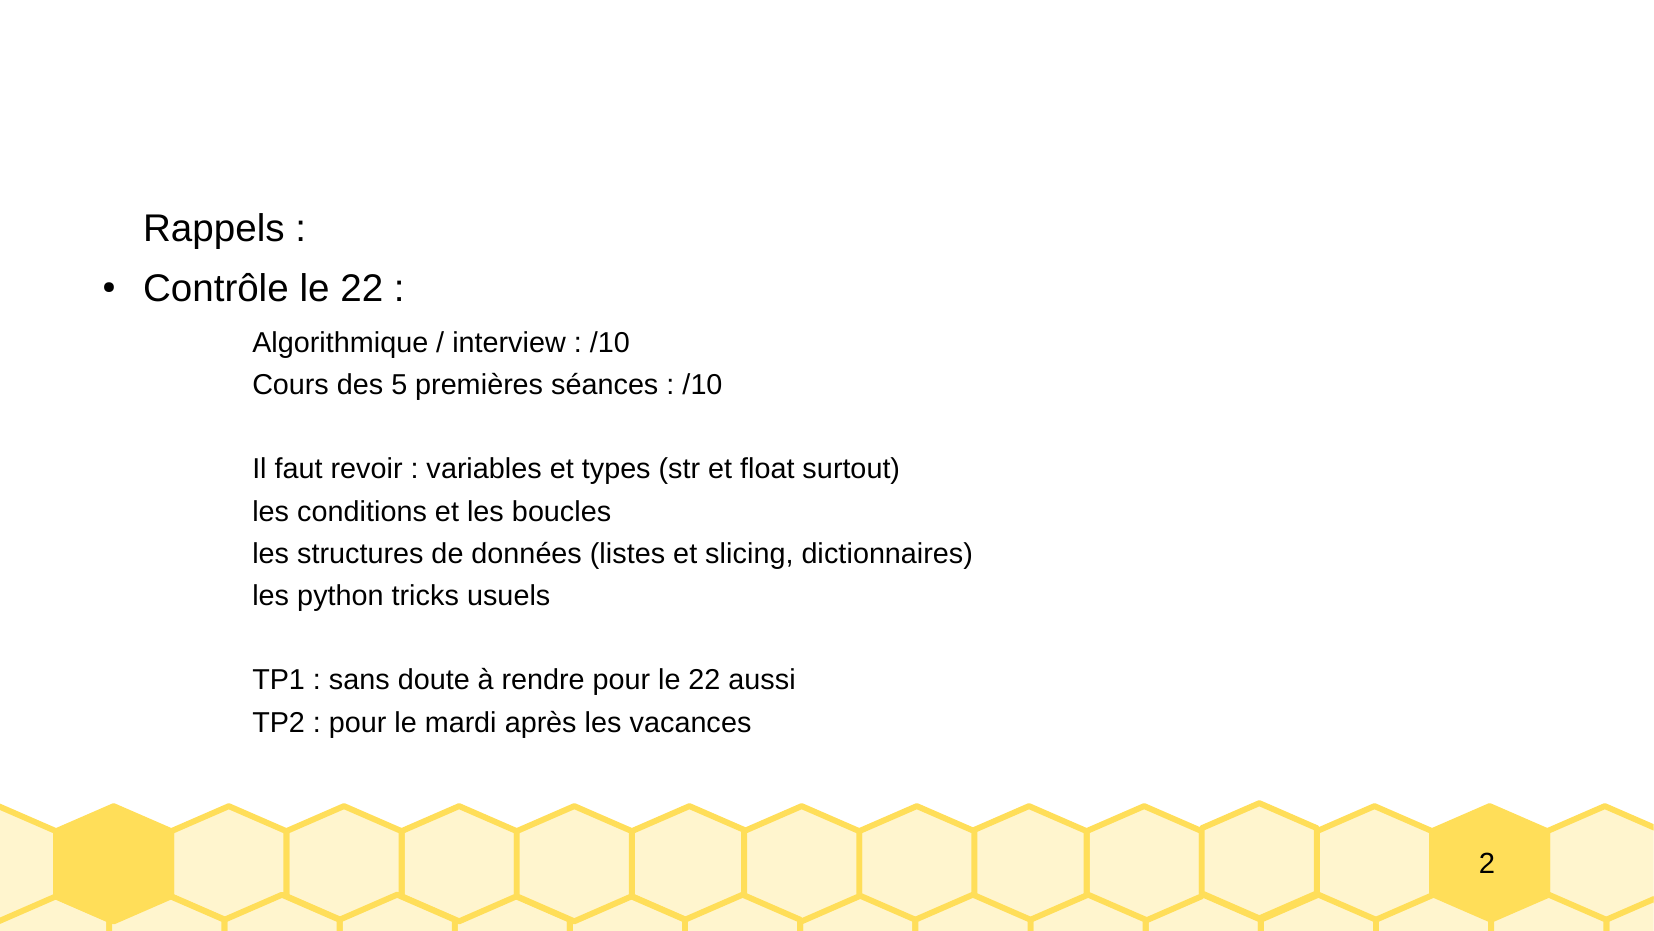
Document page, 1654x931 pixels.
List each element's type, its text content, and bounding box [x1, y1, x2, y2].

list Rappels : Contrôle le 22 : Algorithmique / interview : /10 Cours des 5 premières séances : /10 Il faut revoir : variables et types (str et float surtout) les conditions et les boucles les structures de données (listes et slicing, dictionnaires) les python tricks usuels TP1 : sans doute à rendre pour le 22 aussi TP2 : pour le mardi après les vacances [88, 206, 1565, 739]
